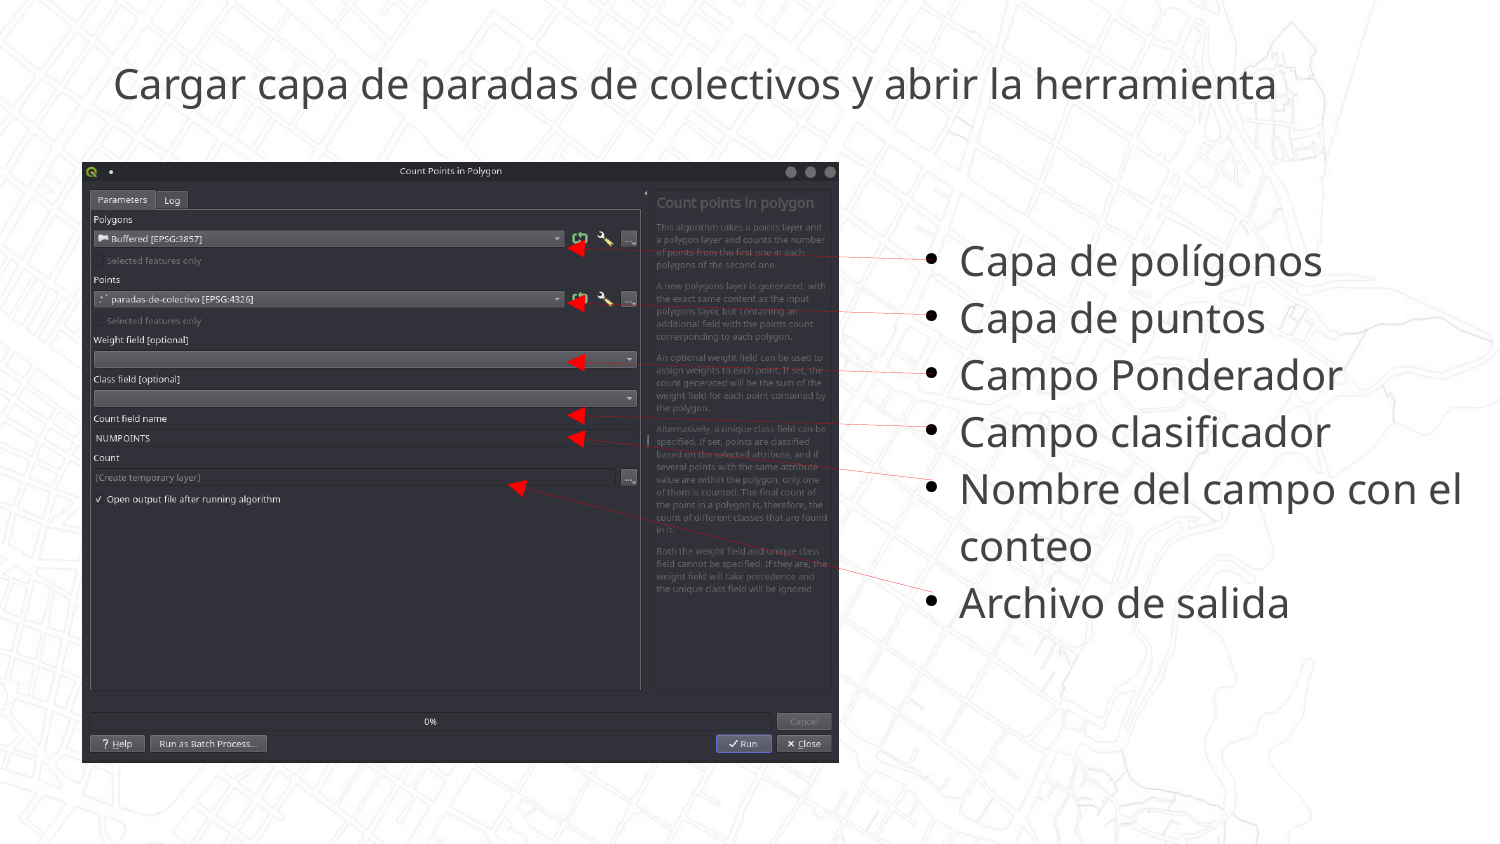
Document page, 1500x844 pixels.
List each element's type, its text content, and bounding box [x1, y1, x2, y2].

text_box Cargar capa de paradas de colectivos y abrir la herramienta [98, 47, 1441, 163]
picture [0, 0, 1500, 844]
text_box Capa de polígonos Capa de puntos Campo Ponderador Campo clasificador Nombre del campo con el conteo Archivo de salida [909, 224, 1498, 742]
